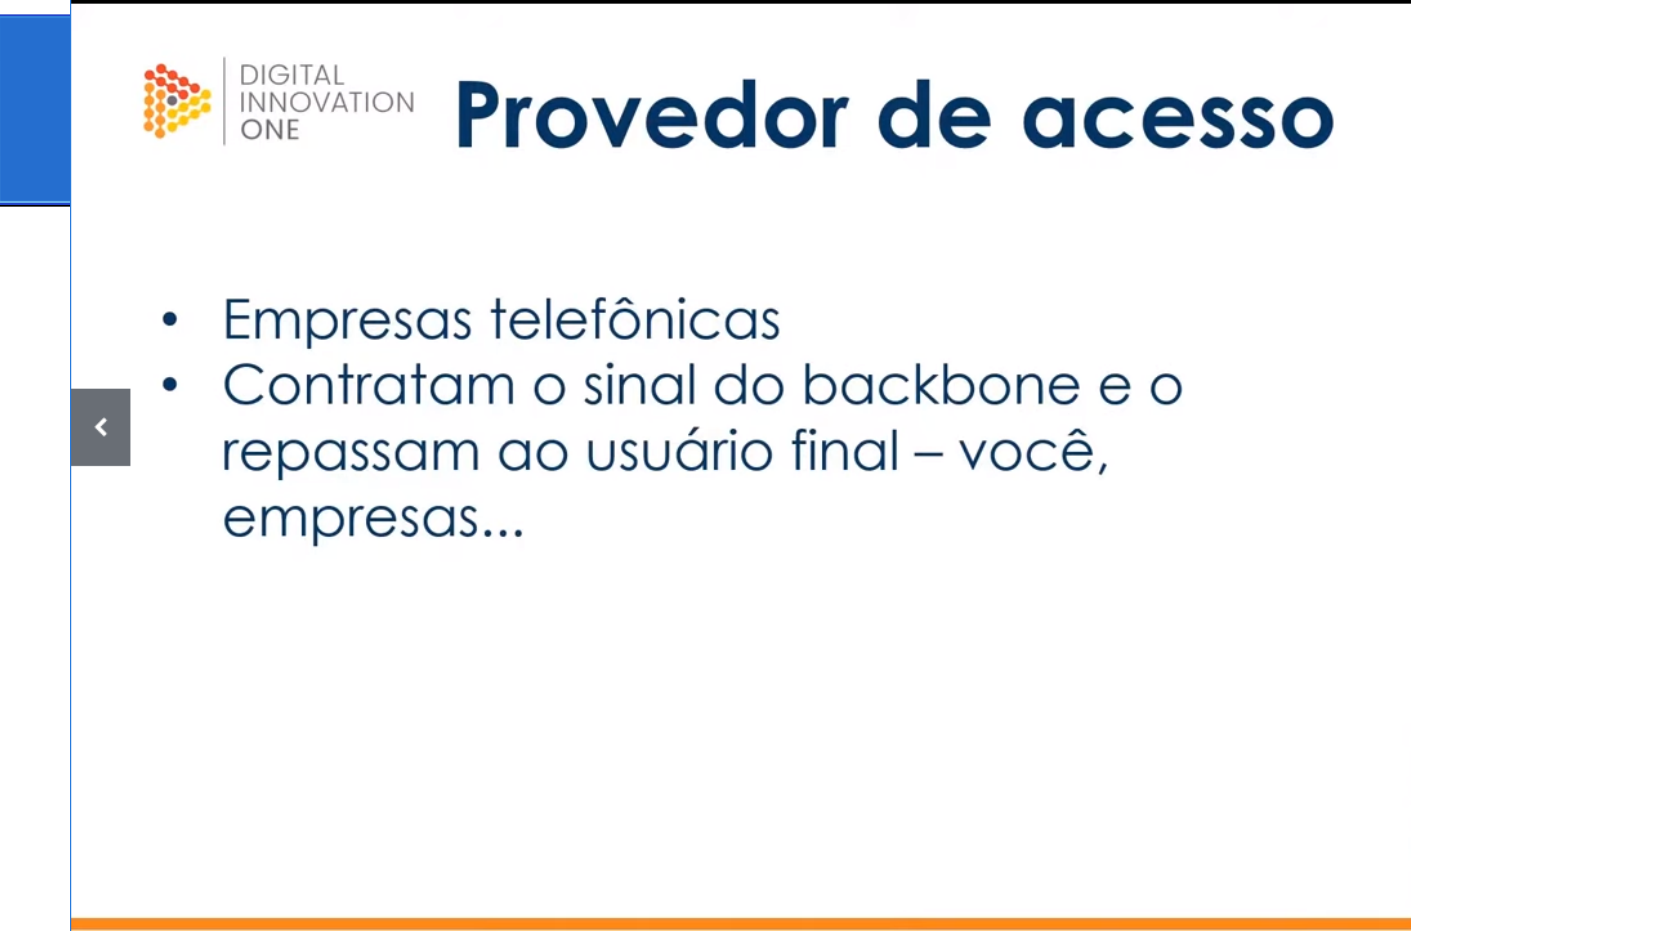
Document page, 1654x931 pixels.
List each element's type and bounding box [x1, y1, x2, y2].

picture [70, 0, 1411, 931]
